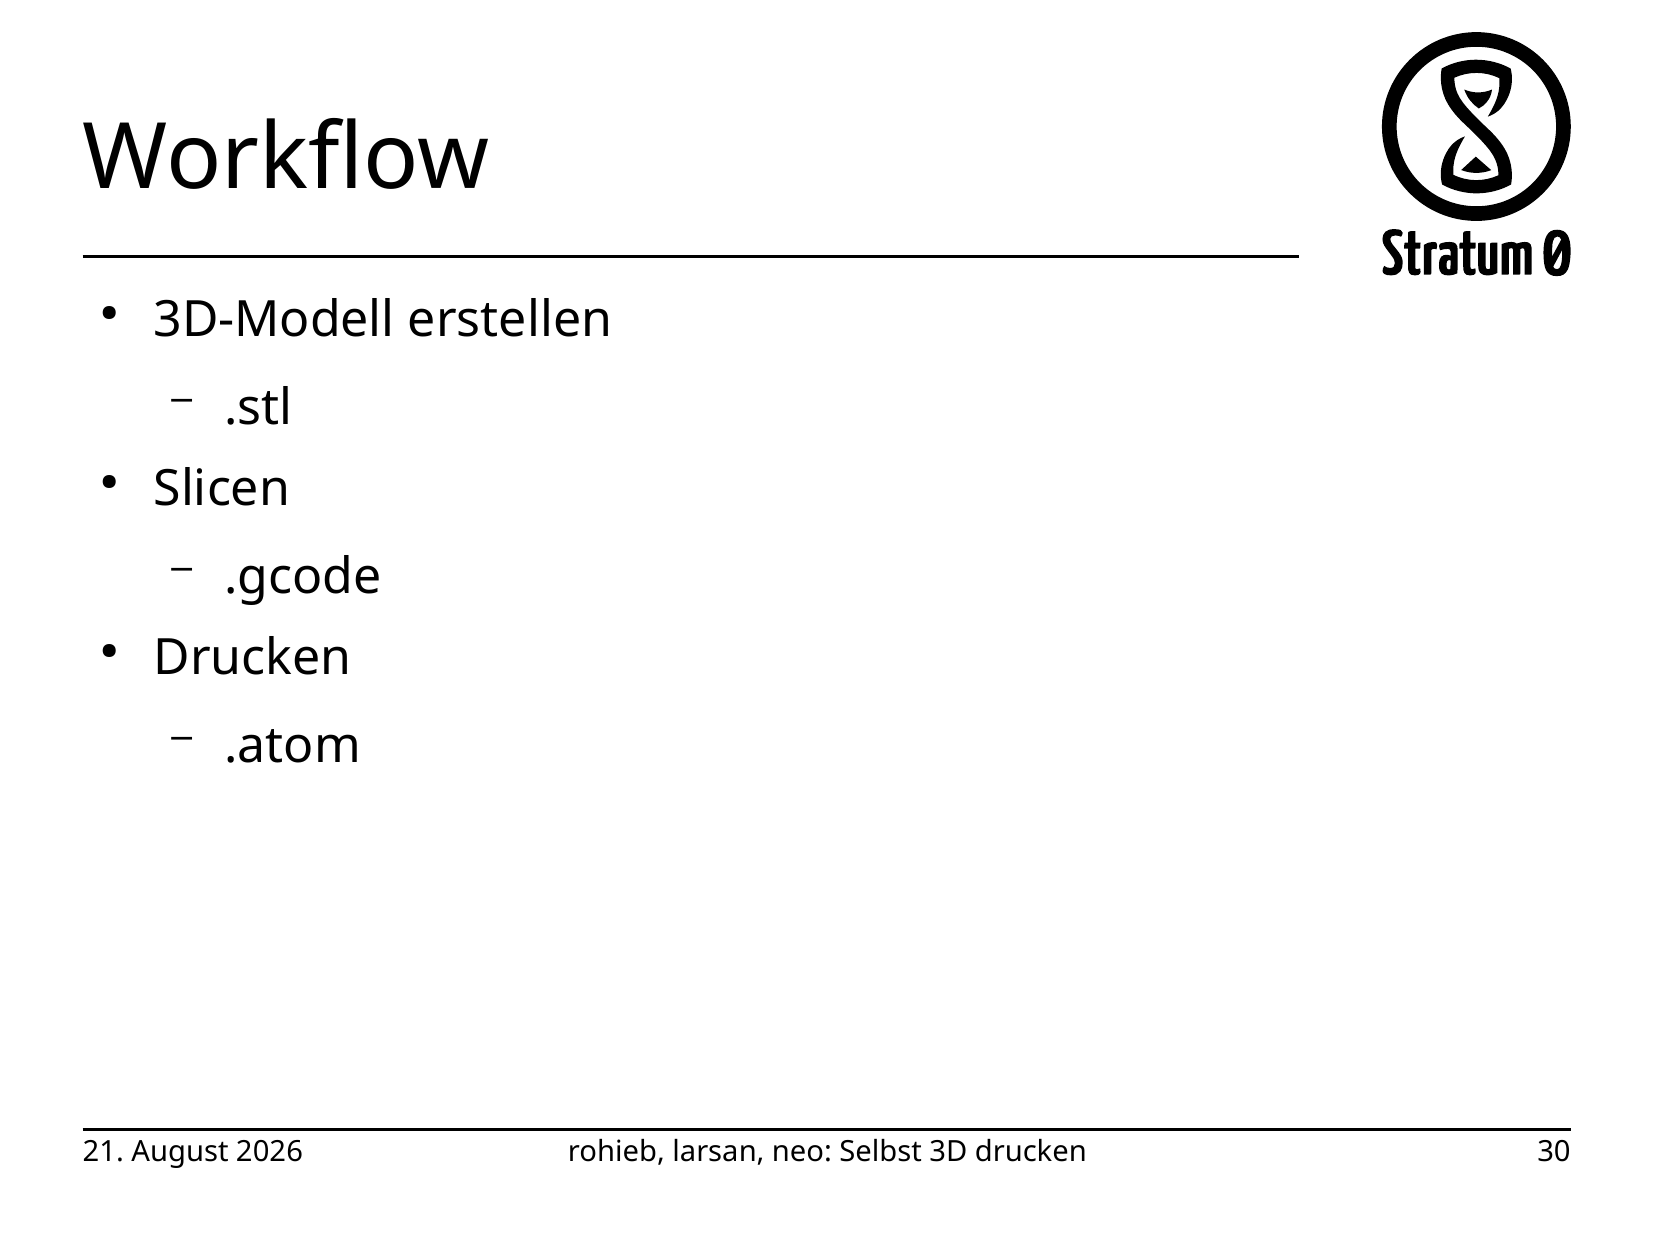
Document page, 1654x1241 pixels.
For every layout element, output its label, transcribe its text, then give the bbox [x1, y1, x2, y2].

list 3D-Modell erstellen .stl Slicen .gcode Drucken .atom [82, 290, 1538, 1010]
title Workflow [82, 49, 1300, 257]
